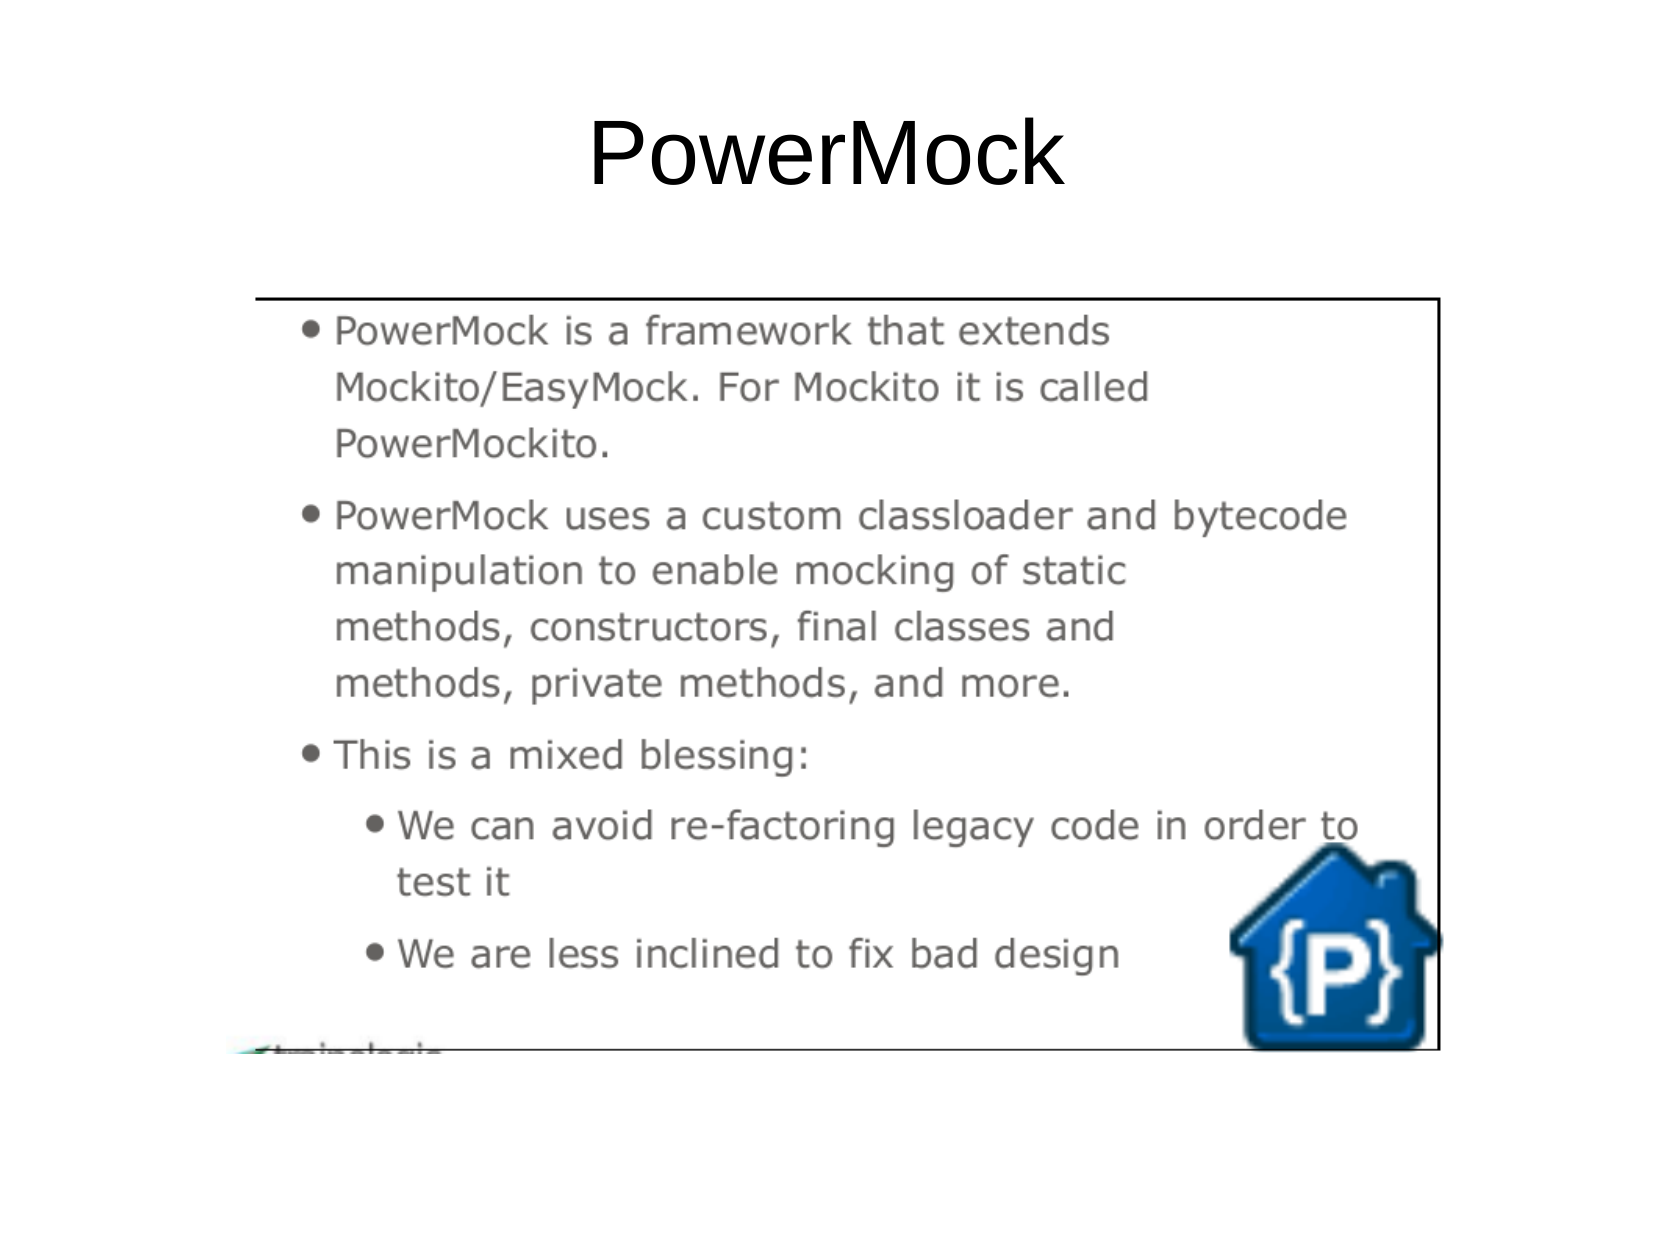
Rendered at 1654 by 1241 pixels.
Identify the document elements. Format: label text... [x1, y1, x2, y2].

picture [226, 290, 1447, 1054]
title PowerMock [82, 49, 1571, 257]
